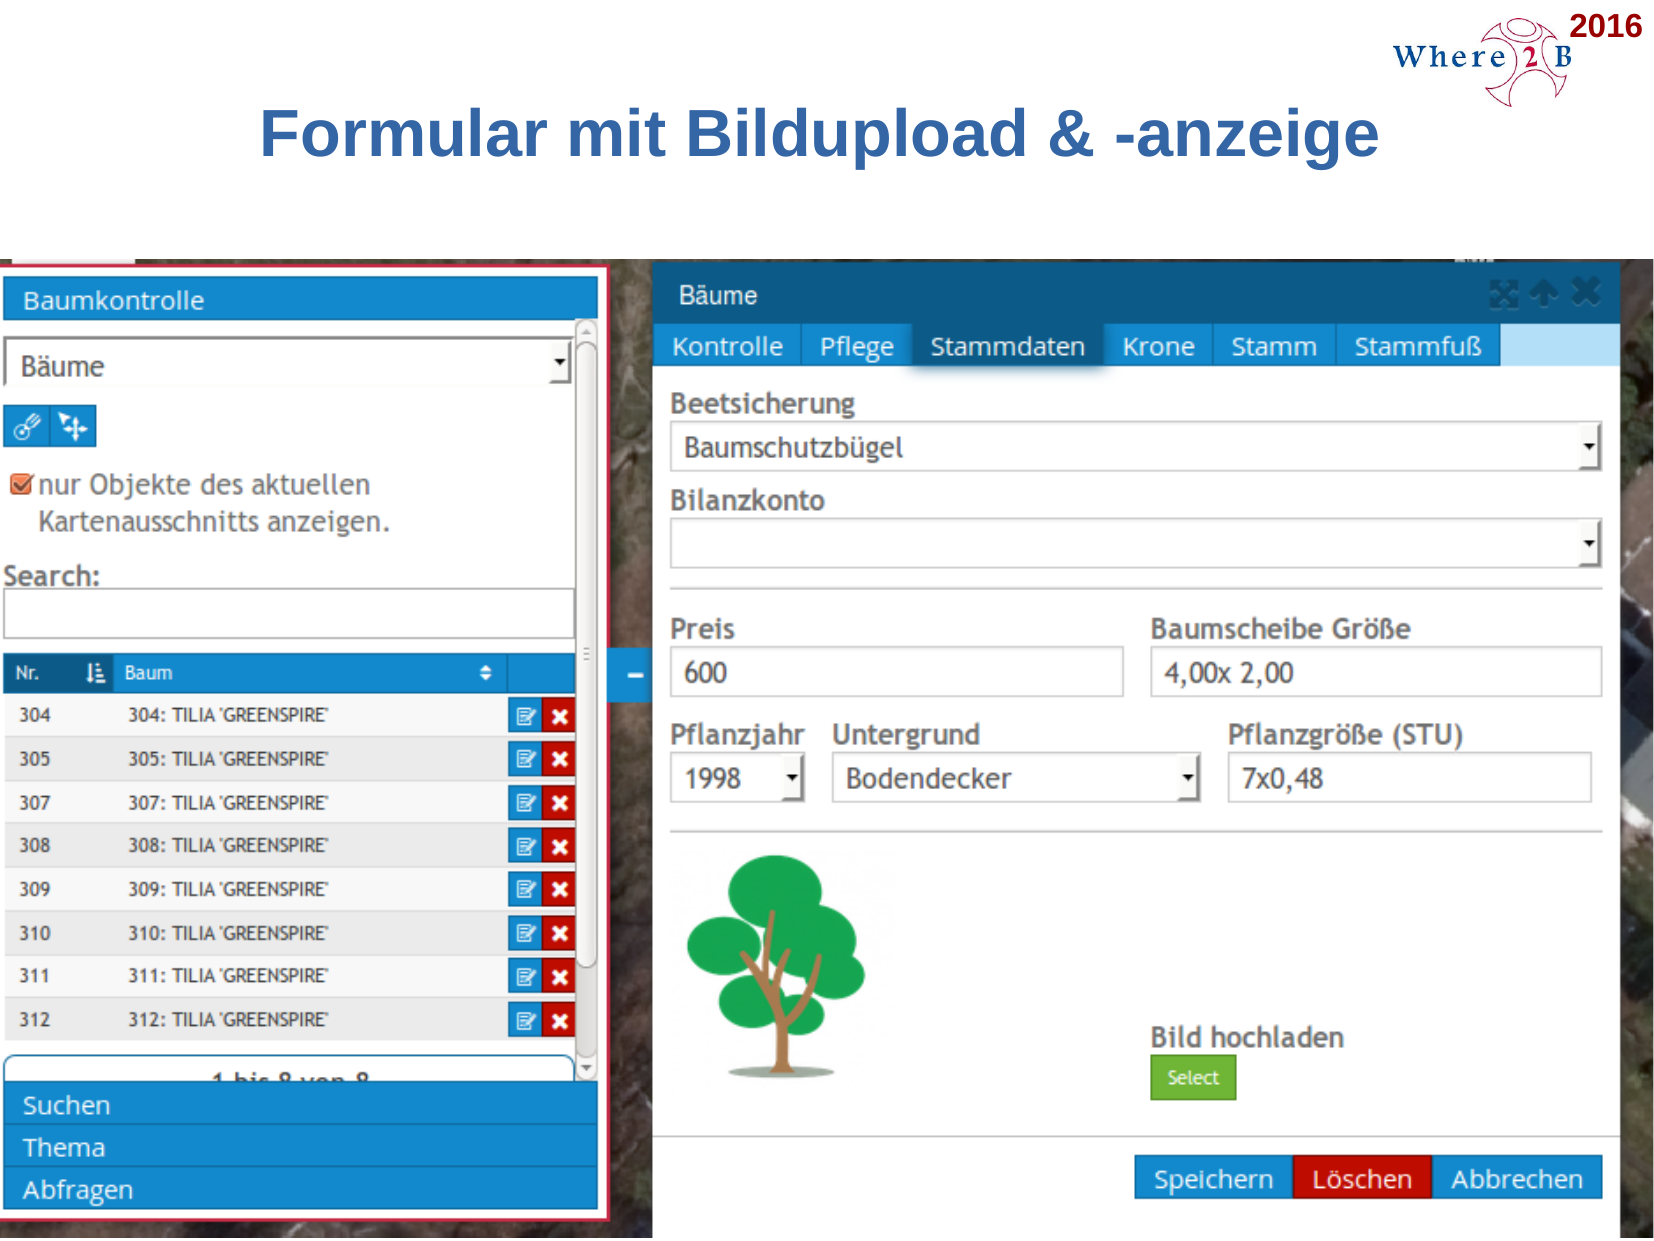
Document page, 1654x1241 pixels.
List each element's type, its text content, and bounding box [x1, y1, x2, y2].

picture [1393, 18, 1571, 107]
picture [0, 259, 1654, 1238]
title Formular mit Bildupload & -anzeige [76, 59, 1565, 207]
